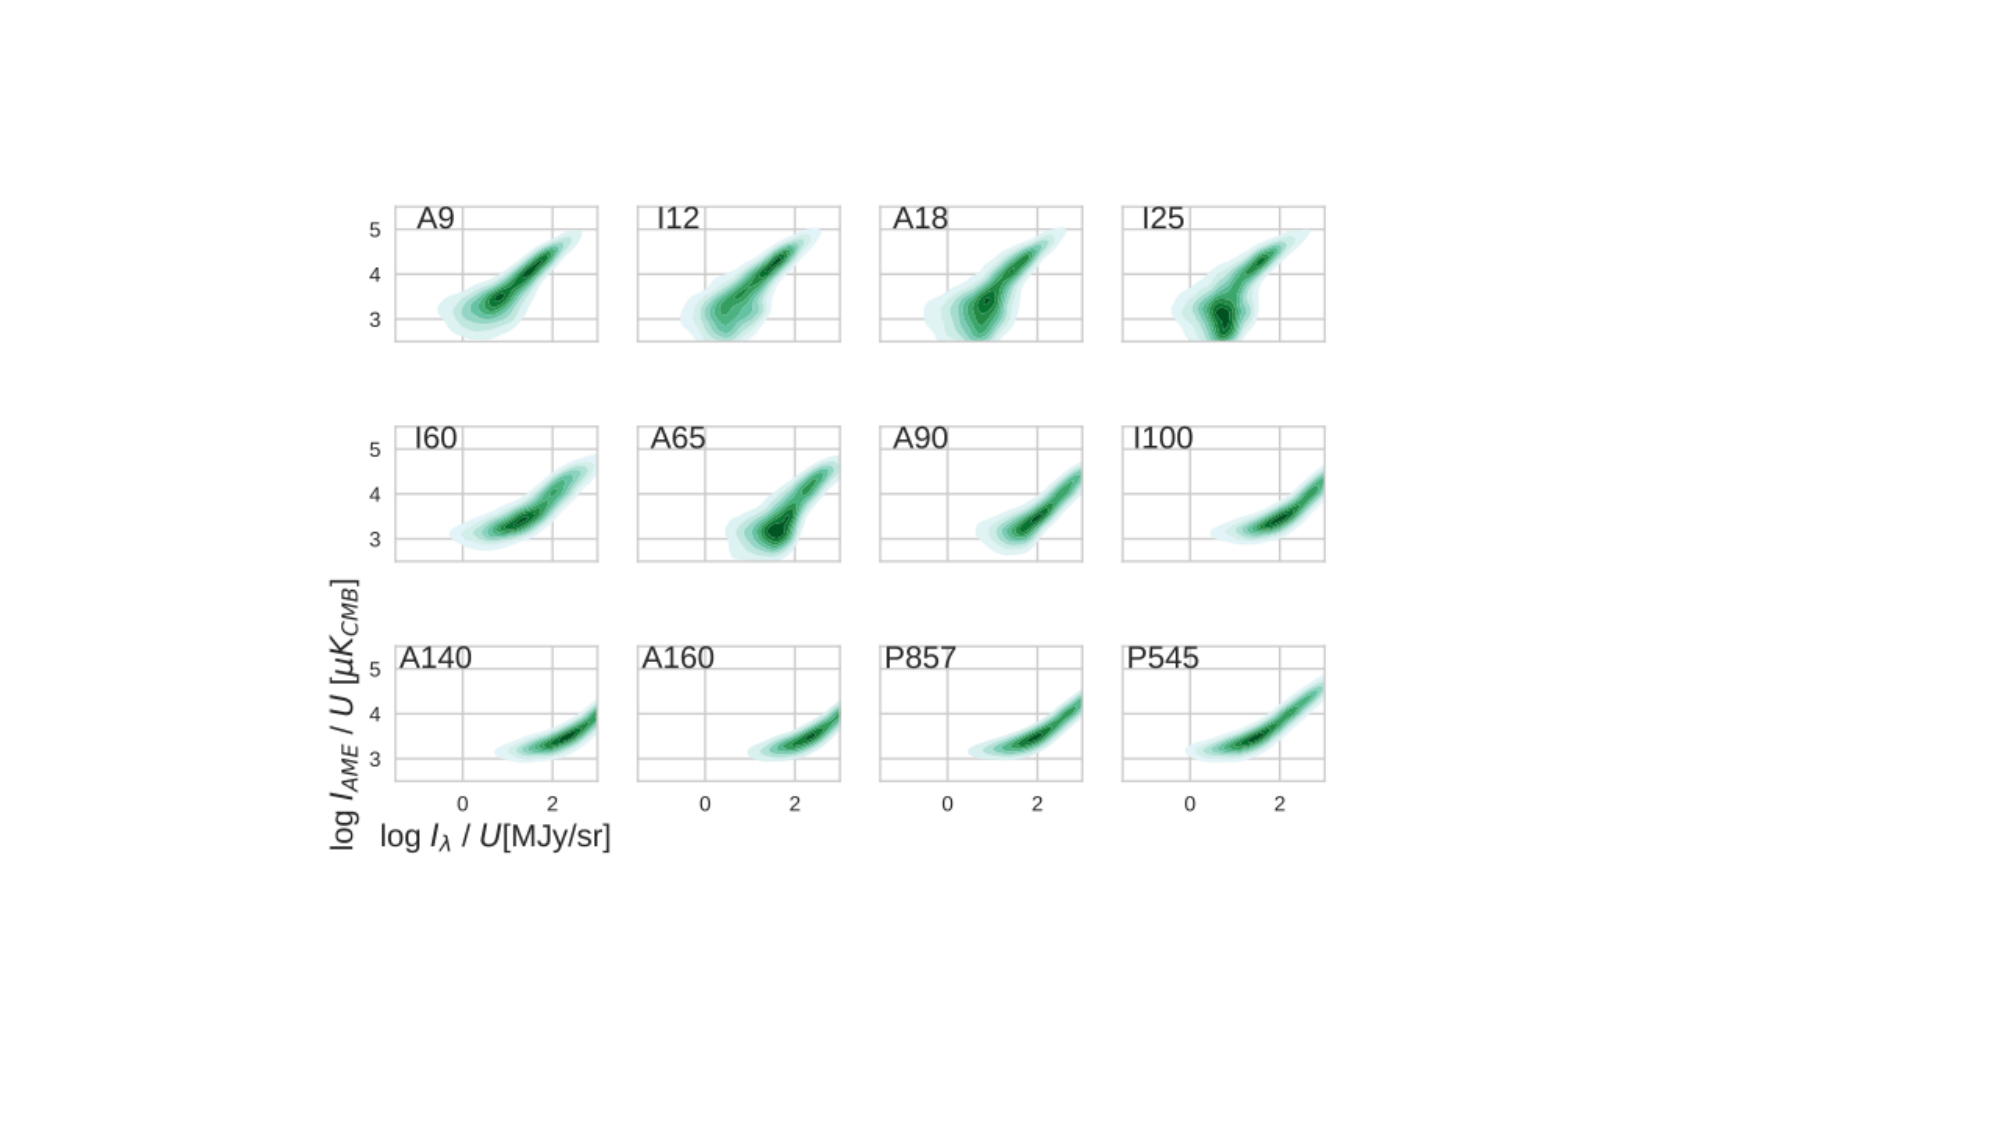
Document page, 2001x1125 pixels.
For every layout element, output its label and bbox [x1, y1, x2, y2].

picture [315, 191, 1340, 871]
